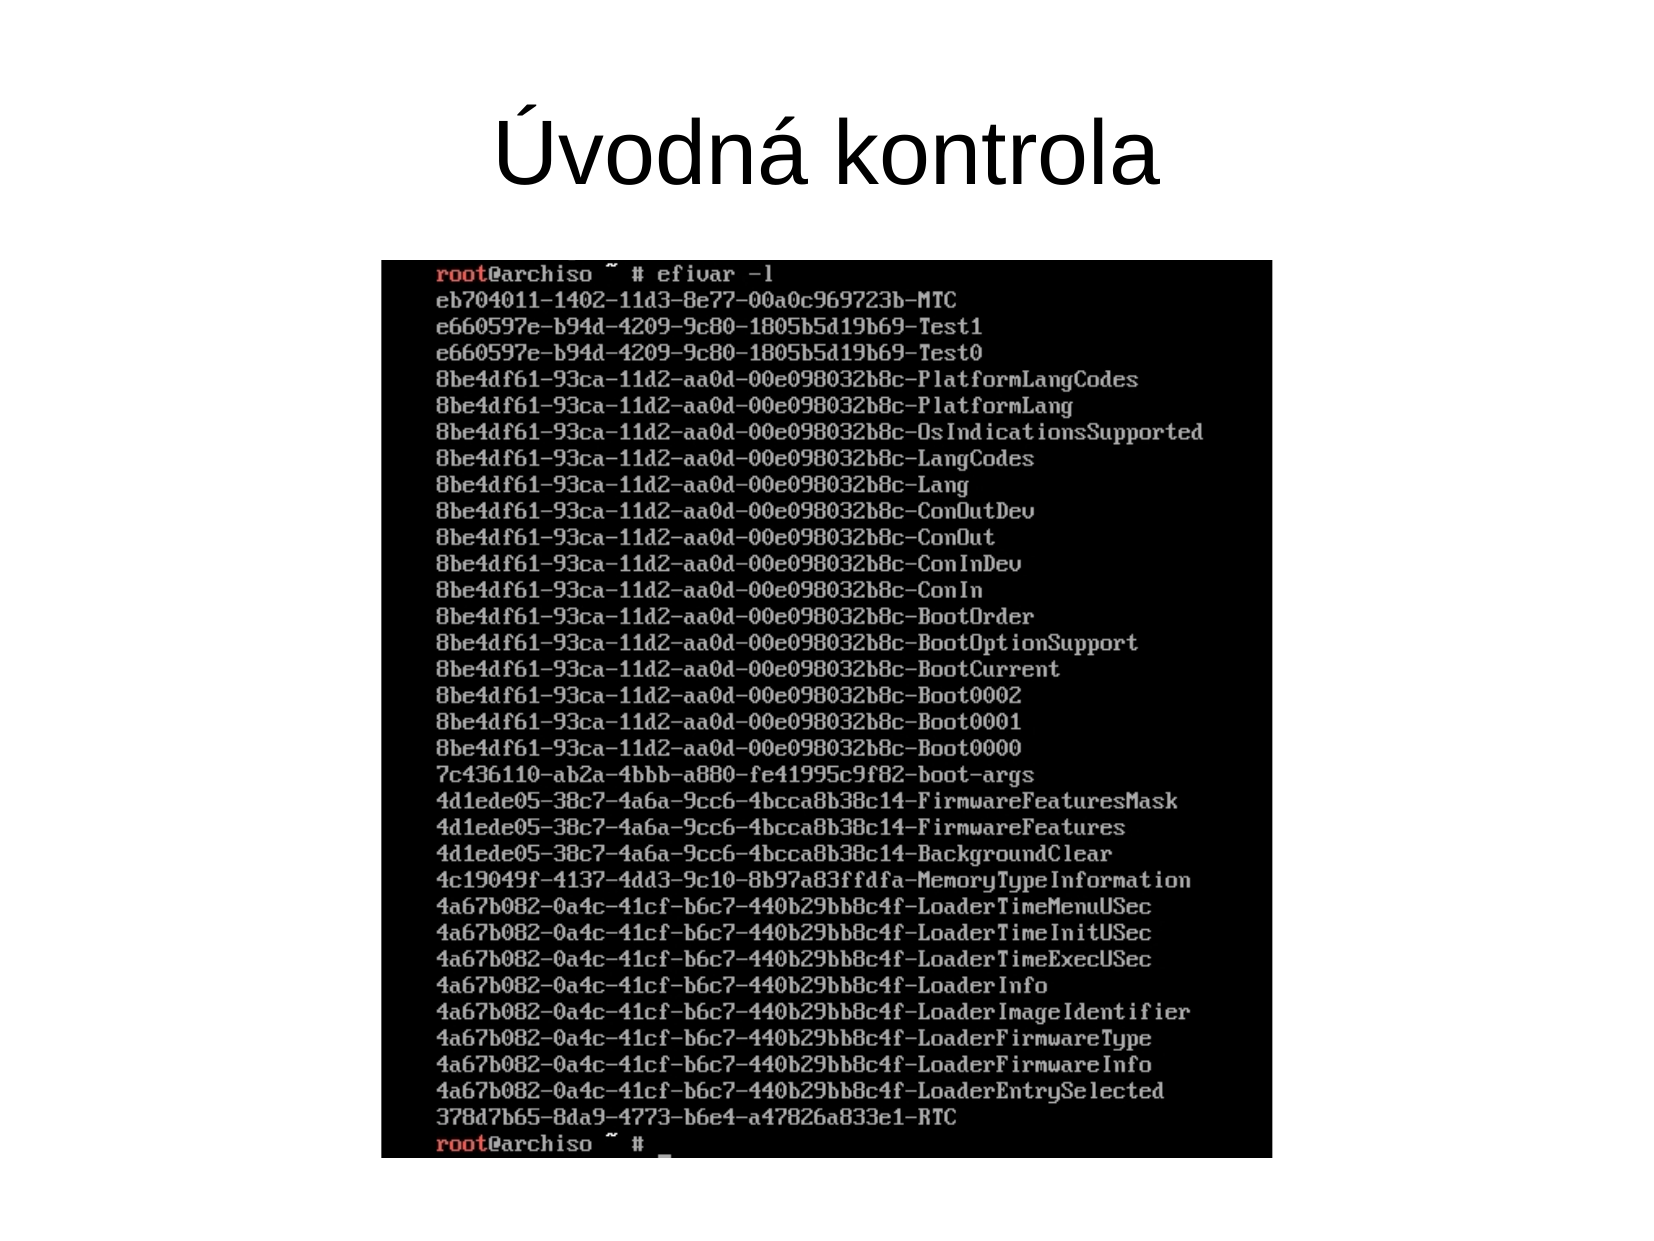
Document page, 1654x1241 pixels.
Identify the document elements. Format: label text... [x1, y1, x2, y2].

picture [381, 260, 1273, 1158]
title Úvodná kontrola [82, 49, 1571, 257]
